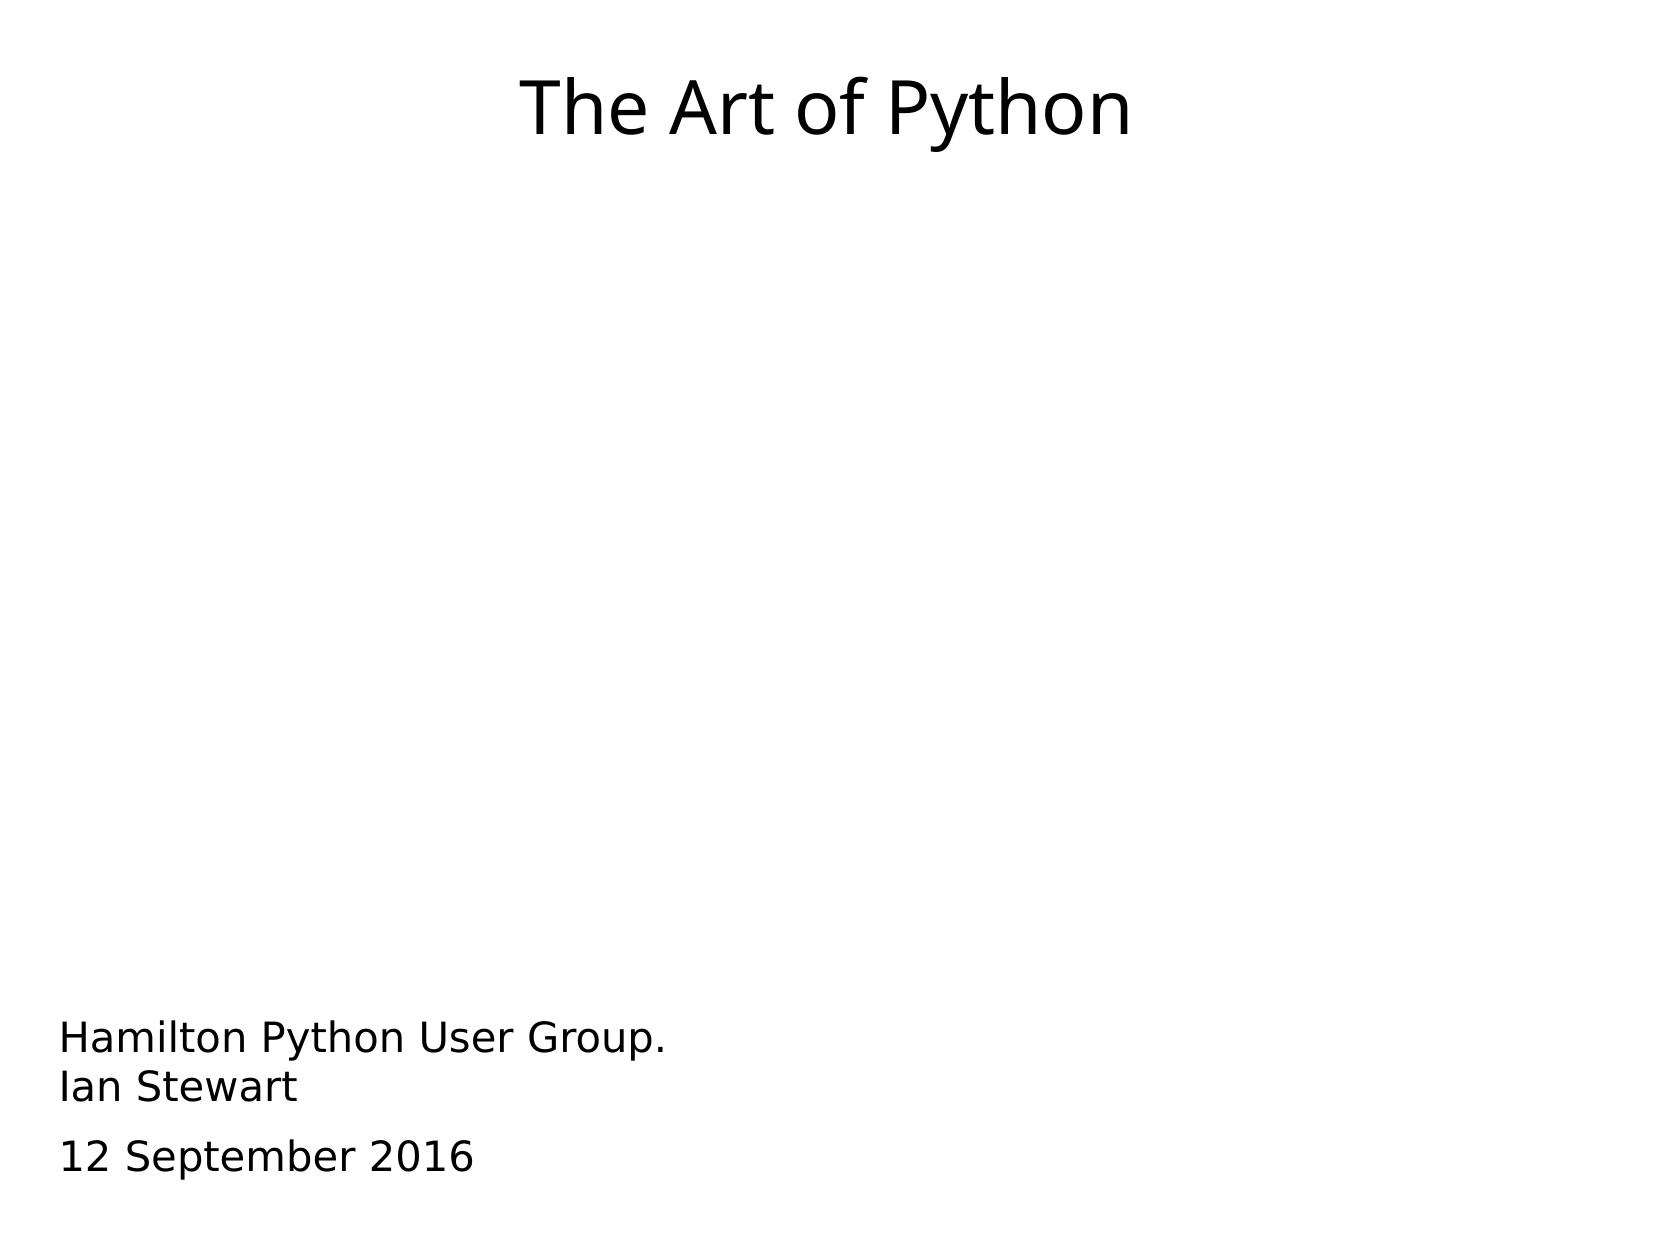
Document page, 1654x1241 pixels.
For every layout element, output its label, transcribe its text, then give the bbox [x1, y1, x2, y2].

subtitle Hamilton Python User Group. Ian Stewart 12 September 2016 [58, 980, 1547, 1219]
title The Art of Python [82, 49, 1571, 162]
